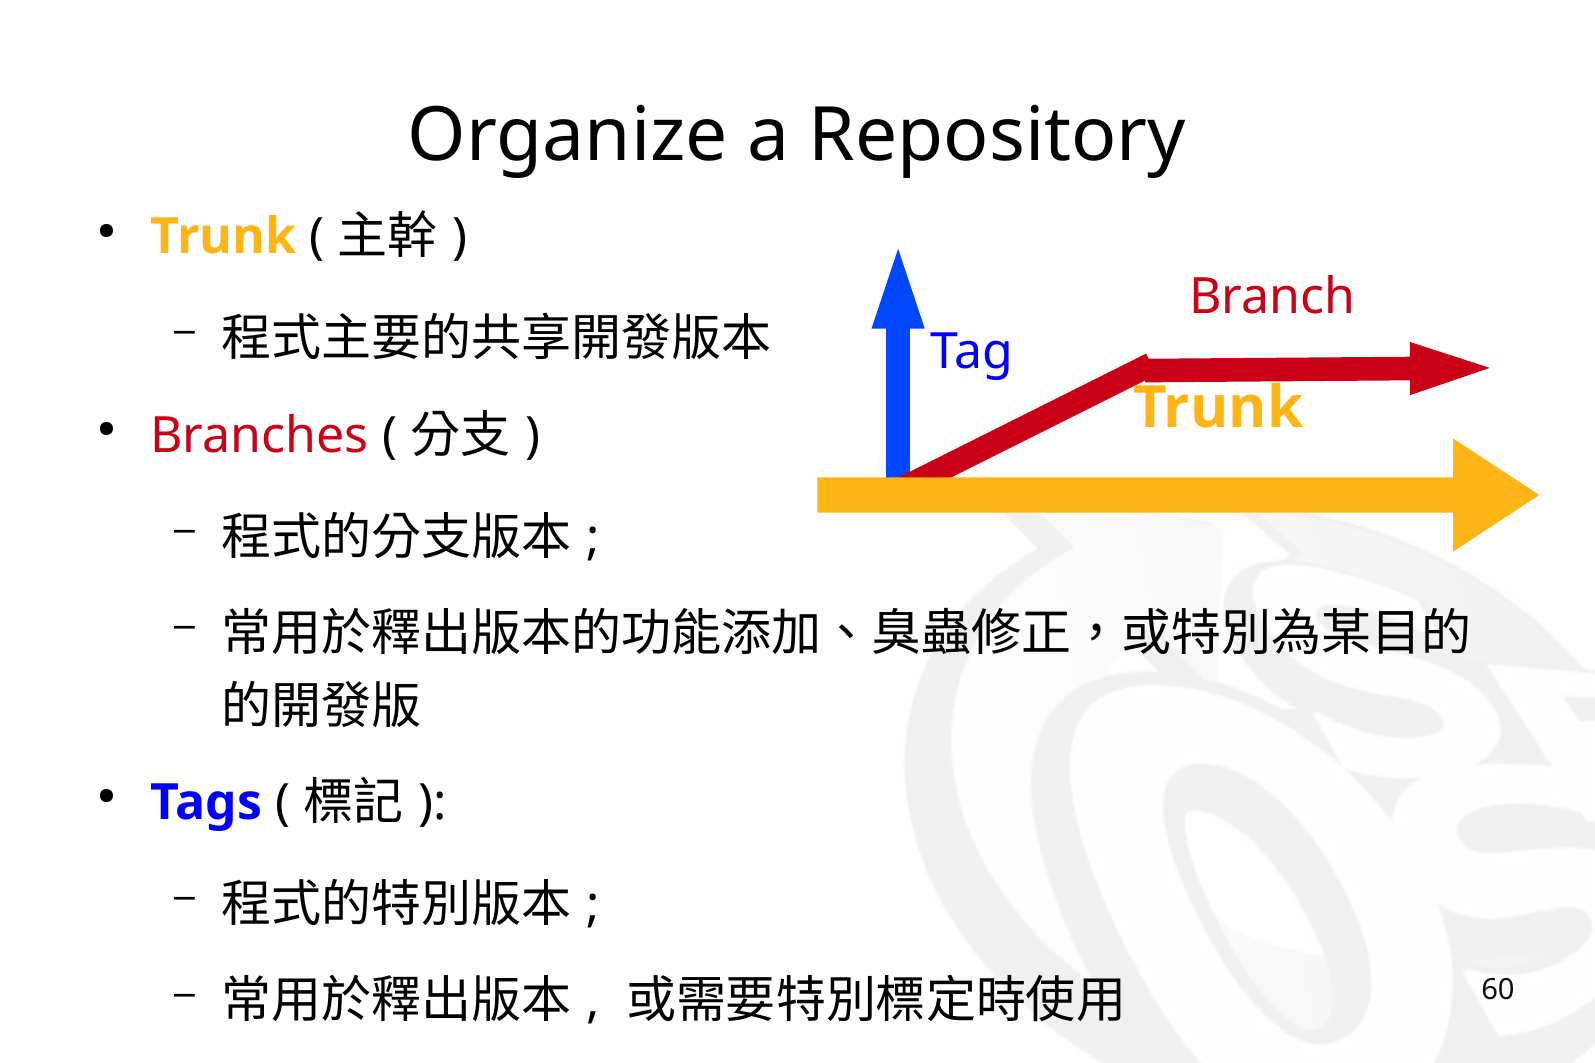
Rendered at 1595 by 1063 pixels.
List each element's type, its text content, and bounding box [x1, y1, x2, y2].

text_box Tag [915, 308, 1031, 382]
text_box Trunk [817, 438, 1540, 552]
list Trunk (主幹) 程式主要的共享開發版本 Branches (分支) 程式的分支版本; 常用於釋出版本的功能添加、臭蟲修正，或特別為某目的的開發版 Tags (標記): 程式的特別版本; 常用於釋出版本, 或需要特別標定時使用 (以上架構為subversion 官方建議，使用者還是可以隨意自定) [79, 195, 1515, 1043]
title Organize a Repository [79, 42, 1515, 195]
text_box Branch [1174, 252, 1381, 326]
